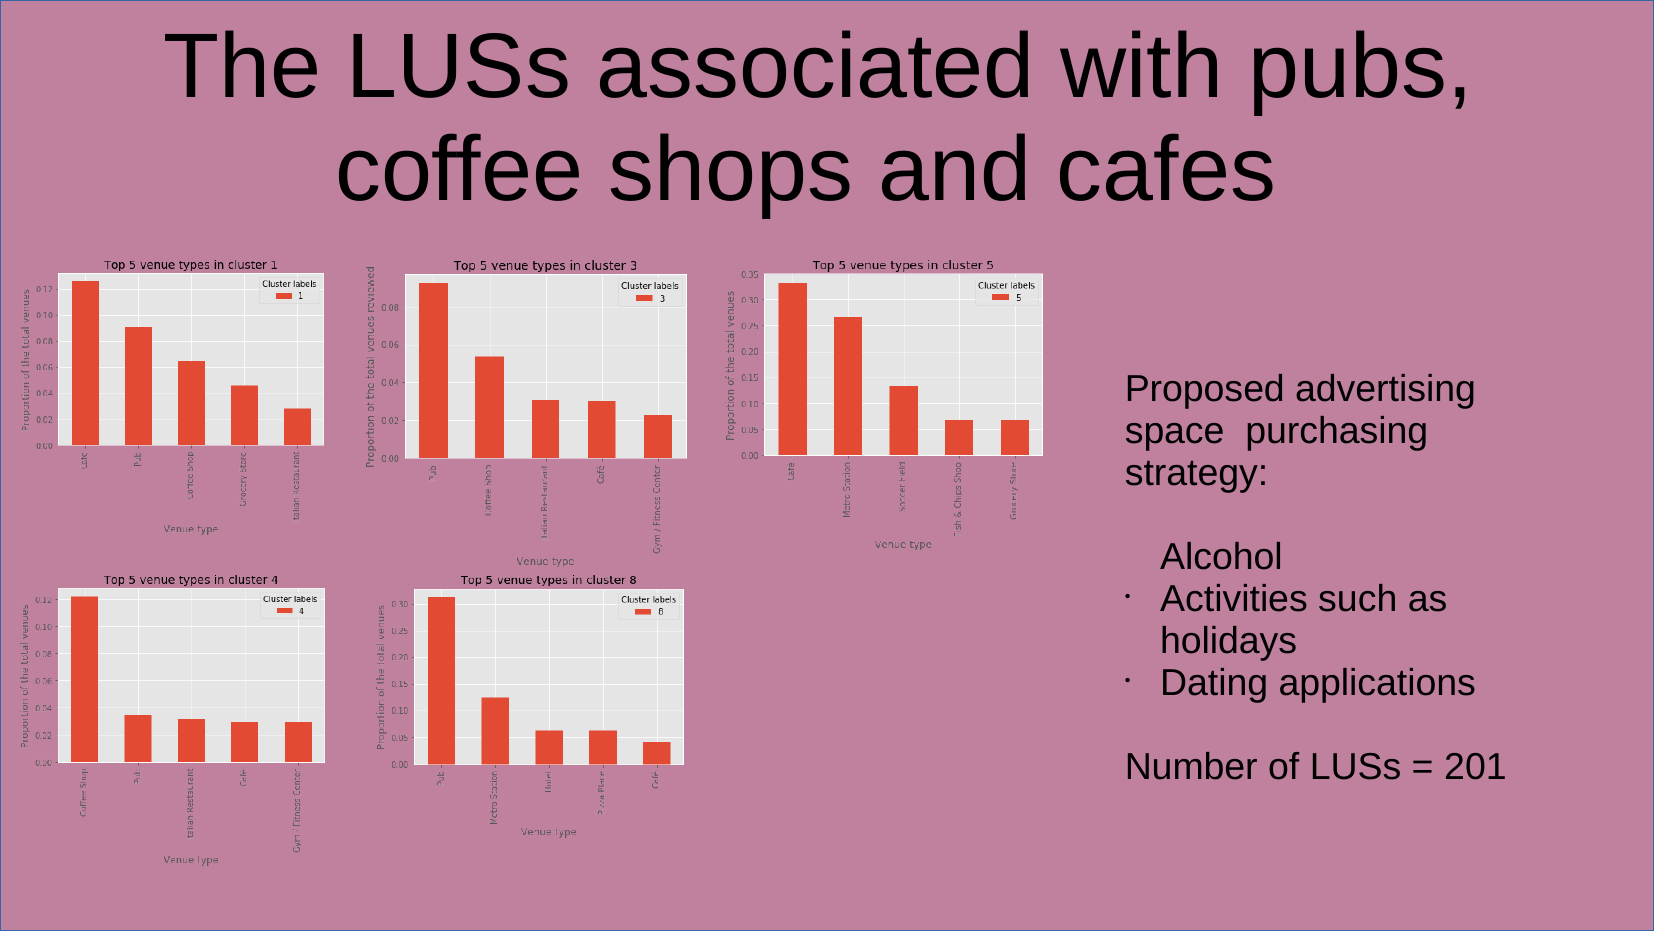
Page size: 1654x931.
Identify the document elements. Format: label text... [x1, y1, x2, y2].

picture [360, 254, 694, 843]
picture [16, 254, 331, 541]
picture [720, 254, 1050, 556]
title The LUSs associated with pubs, coffee shops and cafes [75, 14, 1564, 220]
text_box Proposed advertising space purchasing strategy: Alcohol Activities such as holidays Dating applications Number of LUSs = 201 [1110, 360, 1531, 795]
text_box [0, 0, 1654, 931]
picture [15, 569, 332, 871]
